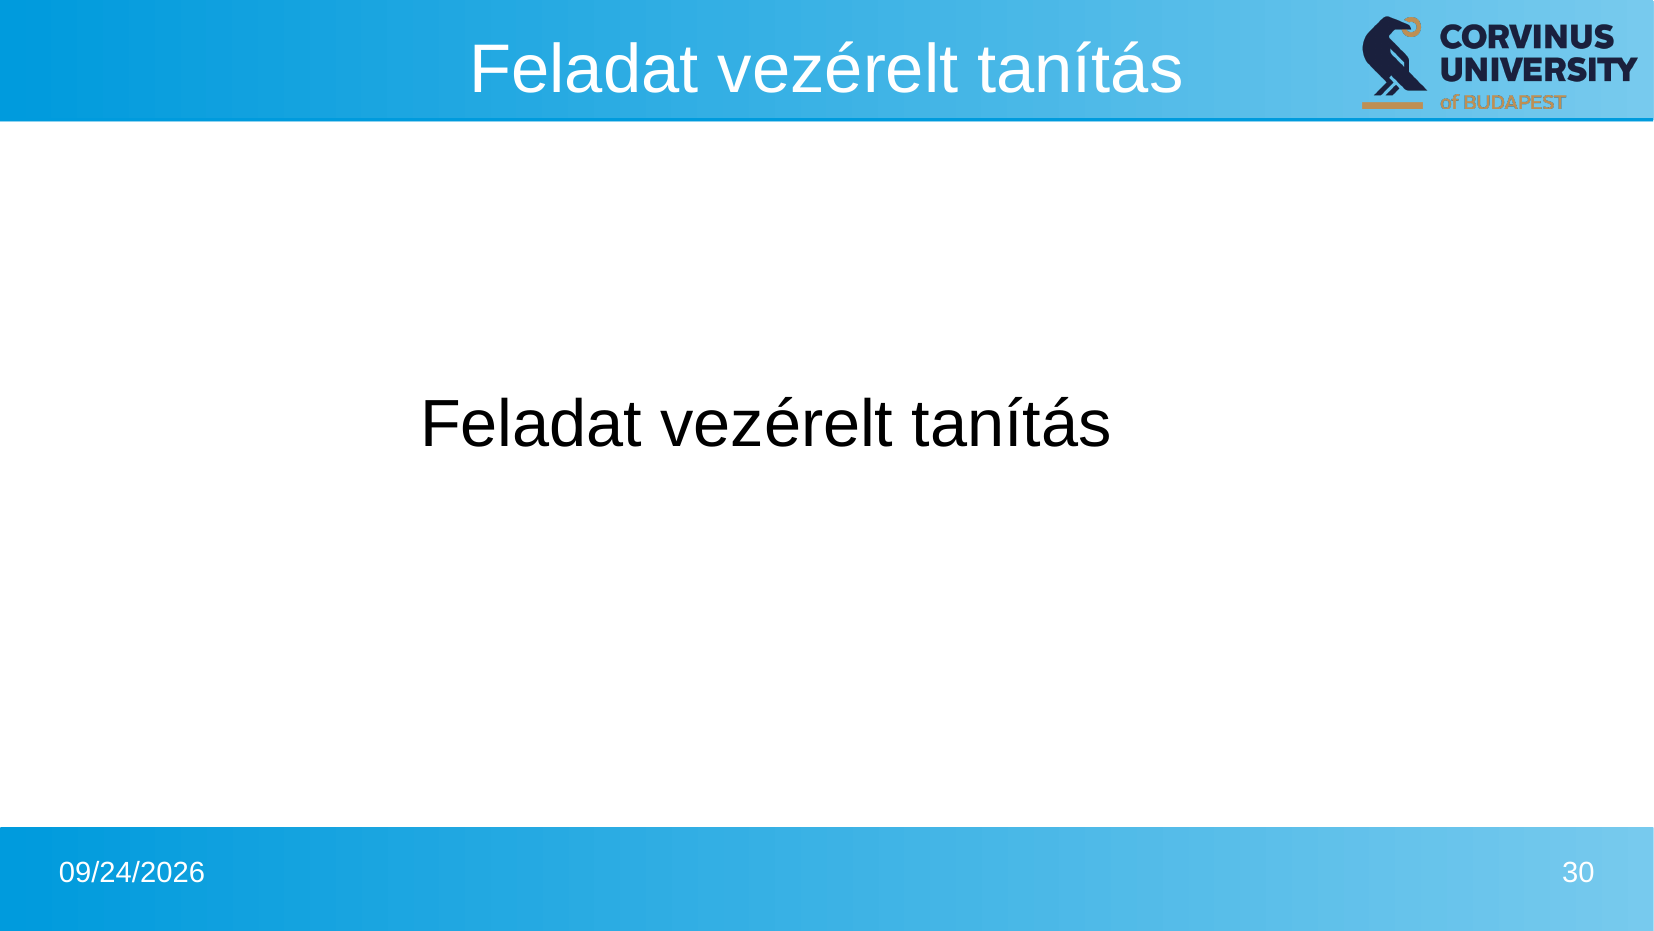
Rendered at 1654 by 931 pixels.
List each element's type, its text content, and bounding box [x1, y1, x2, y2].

title Feladat vezérelt tanítás [59, 29, 1362, 108]
picture [1362, 16, 1638, 109]
text_box Feladat vezérelt tanítás [405, 378, 1416, 516]
